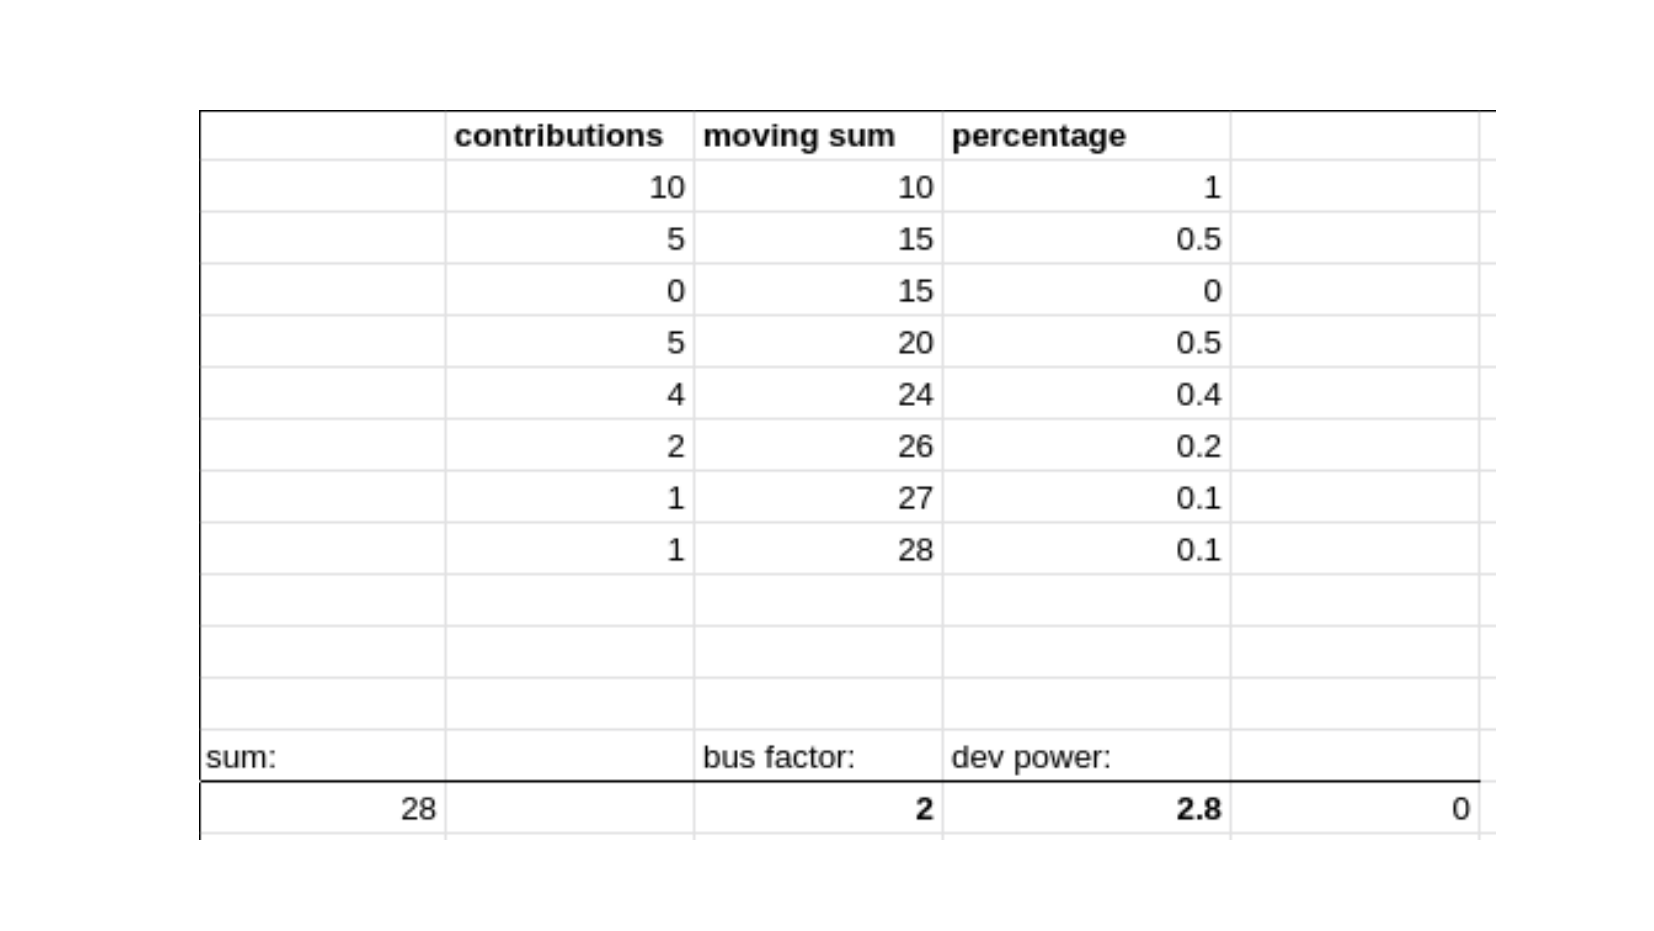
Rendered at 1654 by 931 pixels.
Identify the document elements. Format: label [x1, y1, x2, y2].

picture [199, 110, 1496, 840]
